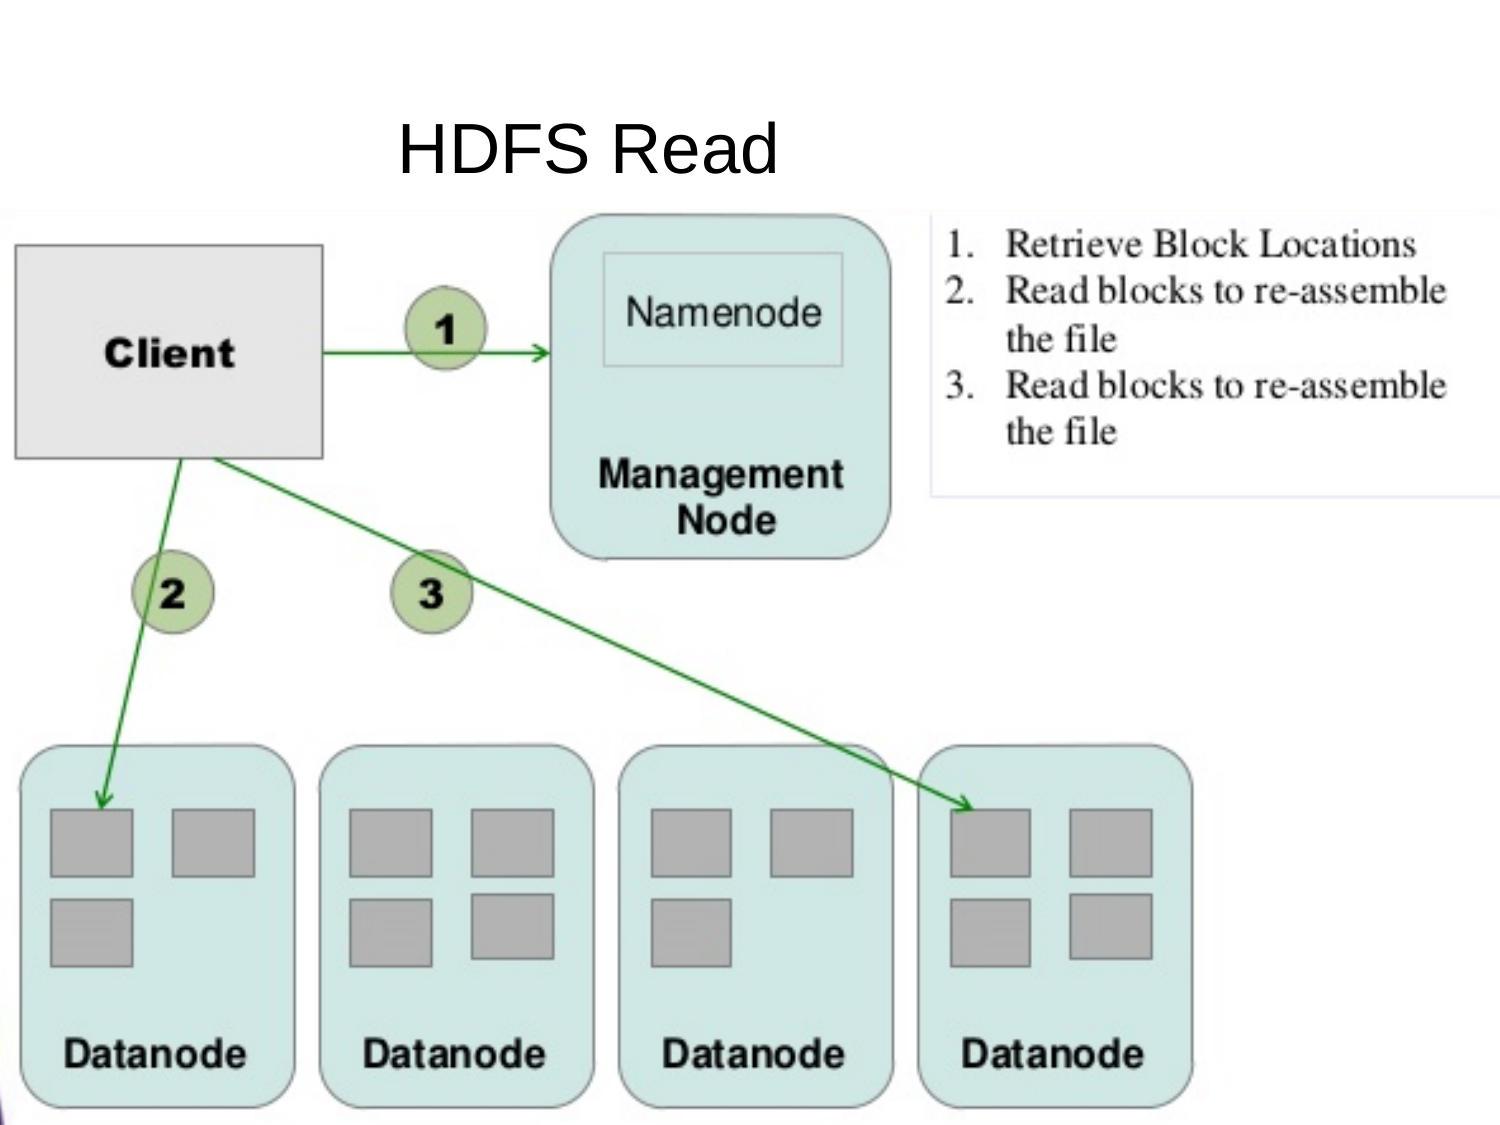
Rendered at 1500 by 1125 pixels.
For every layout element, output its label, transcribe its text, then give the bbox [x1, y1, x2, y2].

title HDFS Read [64, 96, 1115, 193]
picture [0, 210, 1500, 1125]
